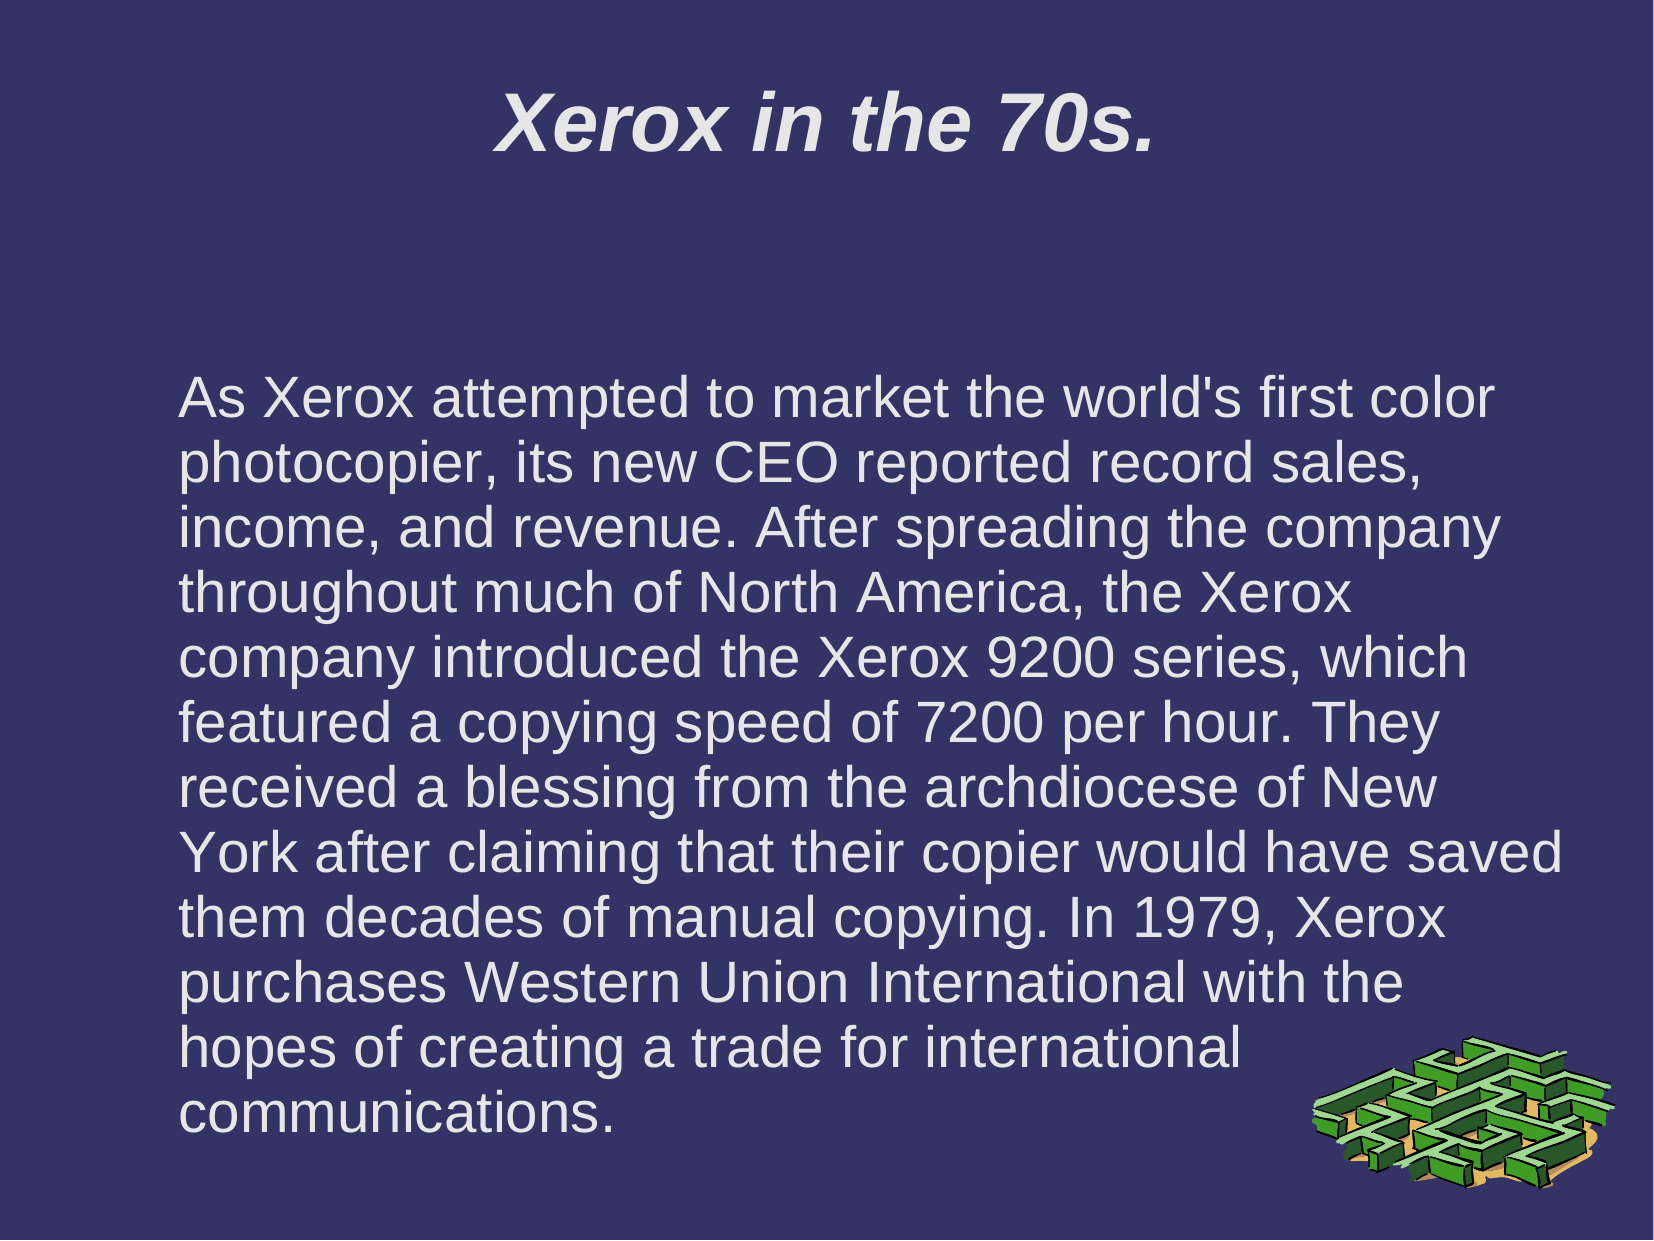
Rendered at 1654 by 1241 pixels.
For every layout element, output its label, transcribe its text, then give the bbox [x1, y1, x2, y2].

title Xerox in the 70s. [121, 19, 1534, 227]
list As Xerox attempted to market the world's first color photocopier, its new CEO reported record sales, income, and revenue. After spreading the company throughout much of North America, the Xerox company introduced the Xerox 9200 series, which featured a copying speed of 7200 per hour. They received a blessing from the archdiocese of New York after claiming that their copier would have saved them decades of manual copying. In 1979, Xerox purchases Western Union International with the hopes of creating a trade for international communications. [178, 364, 1570, 1147]
